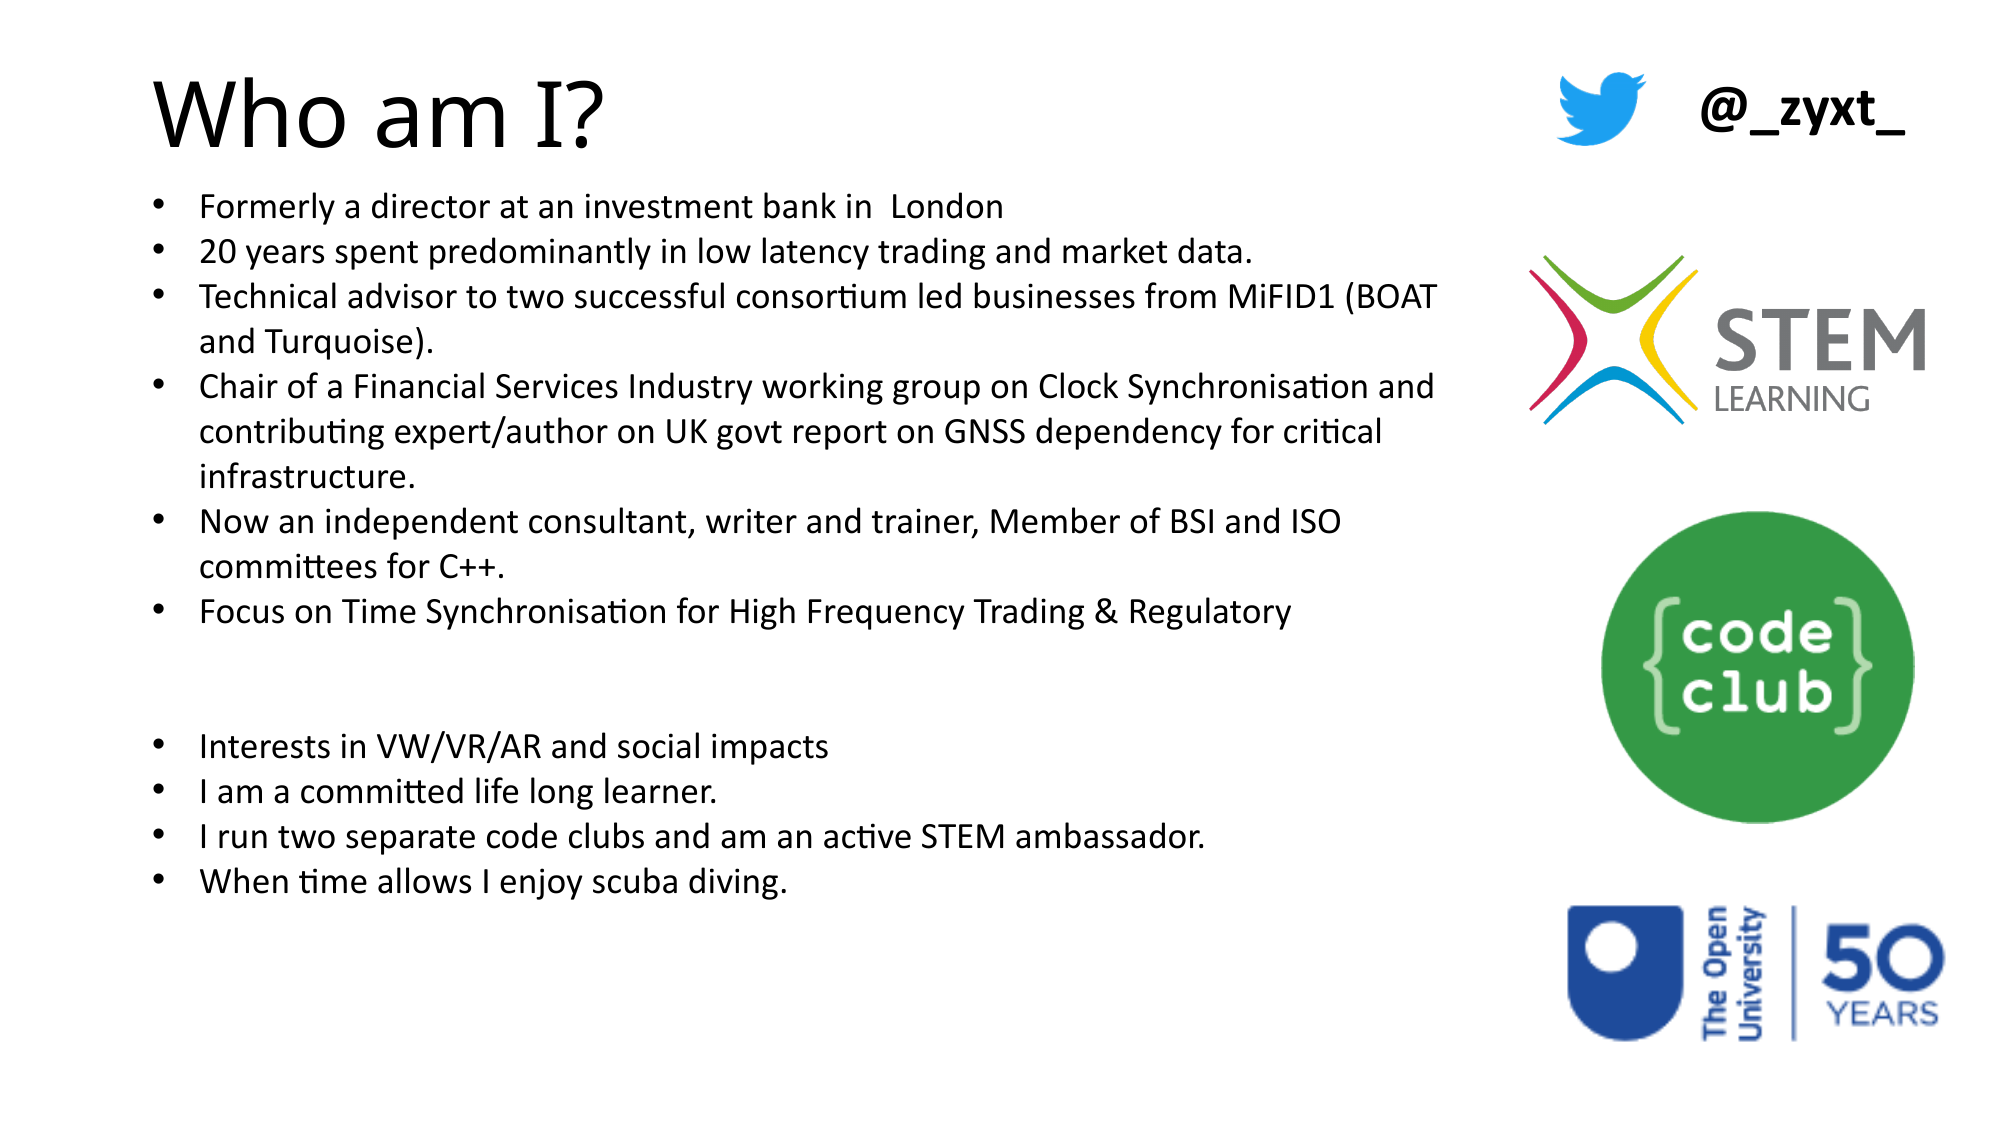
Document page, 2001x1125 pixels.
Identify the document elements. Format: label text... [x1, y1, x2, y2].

picture [1556, 72, 1647, 146]
picture [1561, 899, 1956, 1053]
picture [1601, 511, 1915, 824]
text_box Formerly a director at an investment bank in London 20 years spent predominantly in low latency trading and market data. Technical advisor to two successful consortium led businesses from MiFID1 (BOAT and Turquoise). Chair of a Financial Services Industry working group on Clock Synchronisation and contributing expert/author on UK govt report on GNSS dependency for critical infrastructure. Now an independent consultant, writer and trainer, Member of BSI and ISO committees for C++. Focus on Time Synchronisation for High Frequency Trading & Regulatory Interests in VW/VR/AR and social impacts I am a committed life long learner. I run two separate code clubs and am an active STEM ambassador. When time allows I enjoy scuba diving. [137, 174, 1465, 954]
title Who am I? [137, 59, 1863, 176]
picture [1523, 250, 1994, 432]
text_box @_zyxt_ [1683, 59, 1921, 145]
